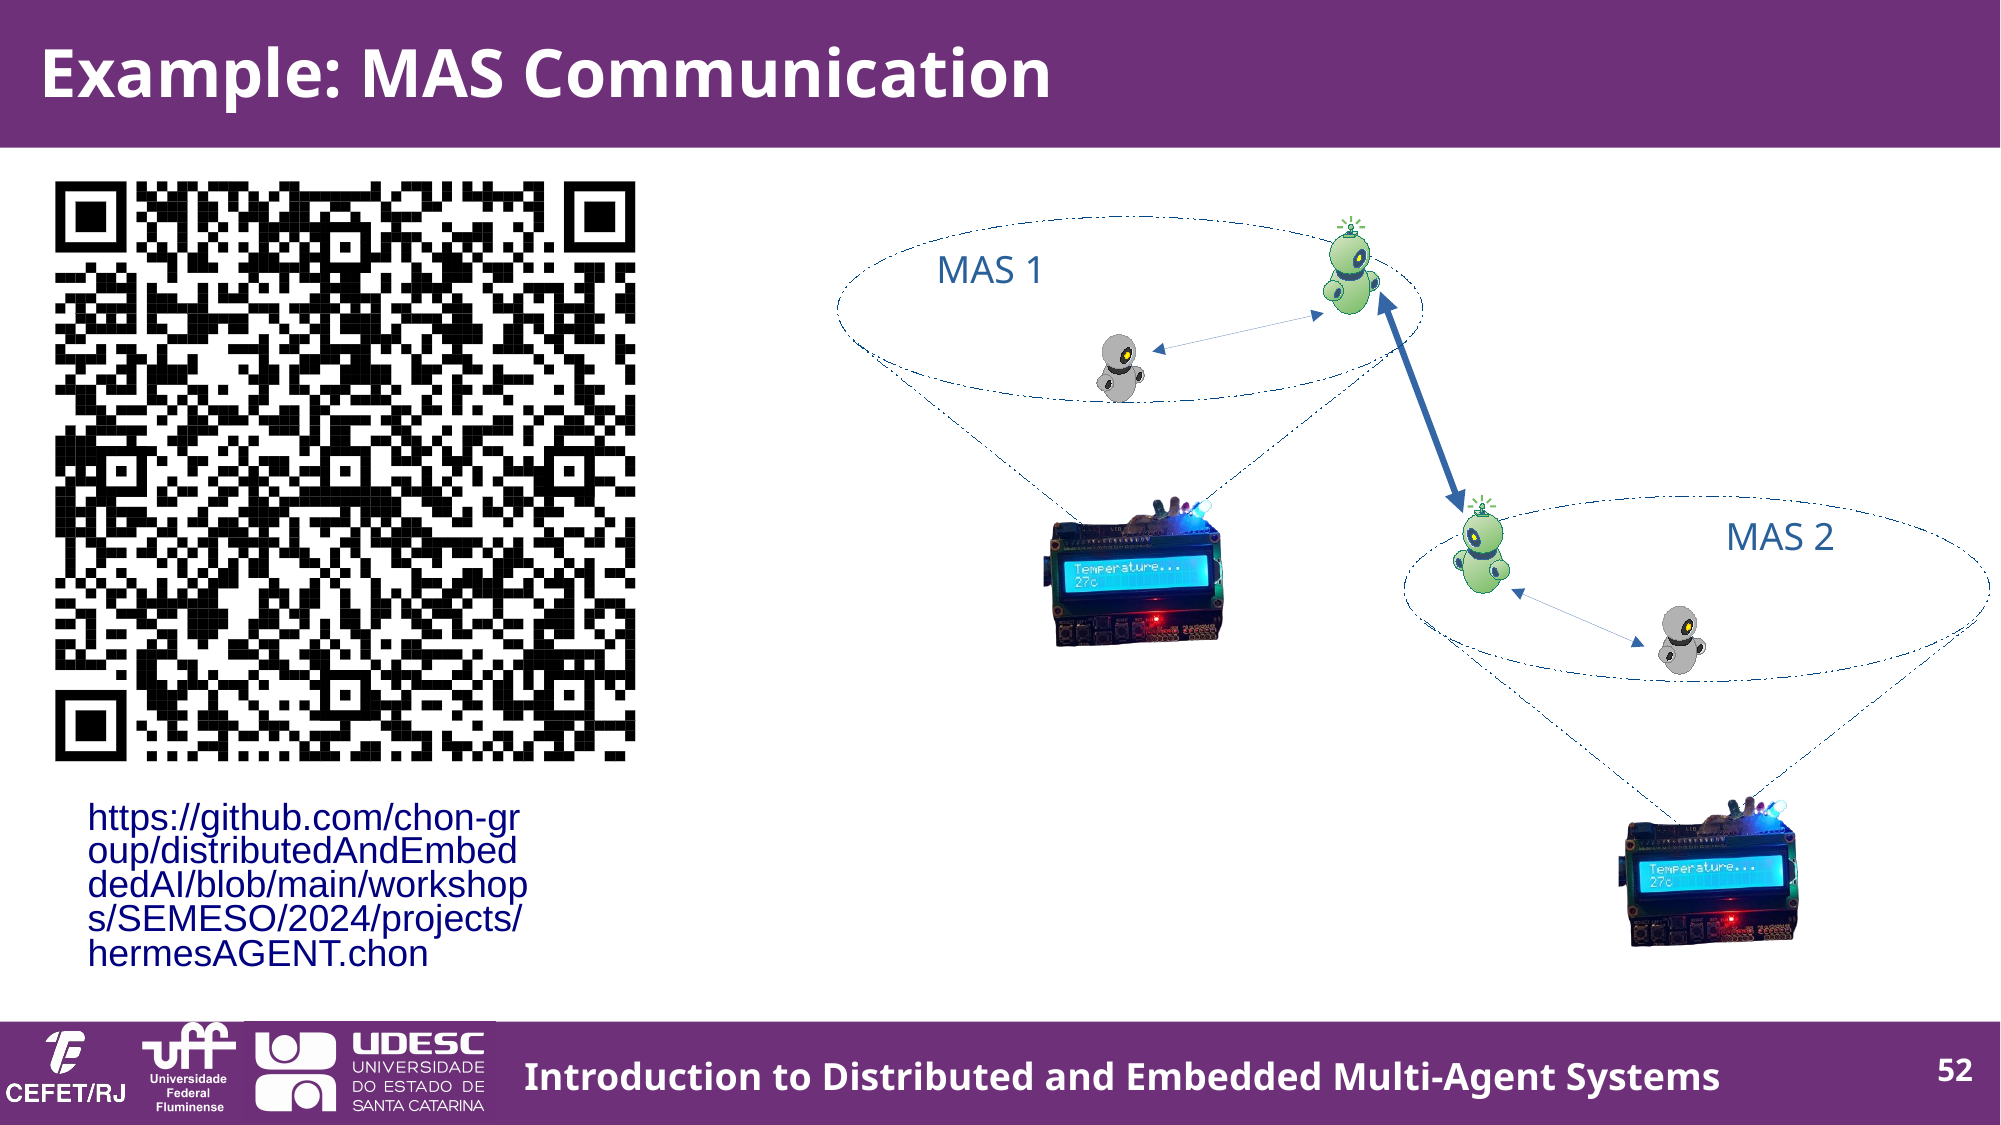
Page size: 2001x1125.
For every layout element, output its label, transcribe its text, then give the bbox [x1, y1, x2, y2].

text_box Example: MAS Communication [25, 23, 1999, 119]
text_box MAS 1 [867, 238, 1115, 298]
text_box [1096, 334, 1145, 403]
text_box https://github.com/chon-group/distributedAndEmbeddedAI/blob/main/workshops/SEMESO/2024/projects/hermesAGENT.chon [72, 791, 546, 1002]
picture [25, 151, 665, 791]
picture [6, 1009, 125, 1125]
picture [244, 1021, 496, 1123]
text_box [1341, 218, 1347, 225]
picture [1618, 785, 1805, 971]
text_box [1453, 512, 1510, 594]
text_box MAS 2 [1656, 505, 1905, 566]
text_box [1479, 503, 1485, 514]
text_box [1355, 218, 1361, 225]
text_box [1658, 606, 1706, 675]
picture [1043, 485, 1230, 671]
text_box [1323, 224, 1380, 315]
picture [141, 1021, 237, 1117]
